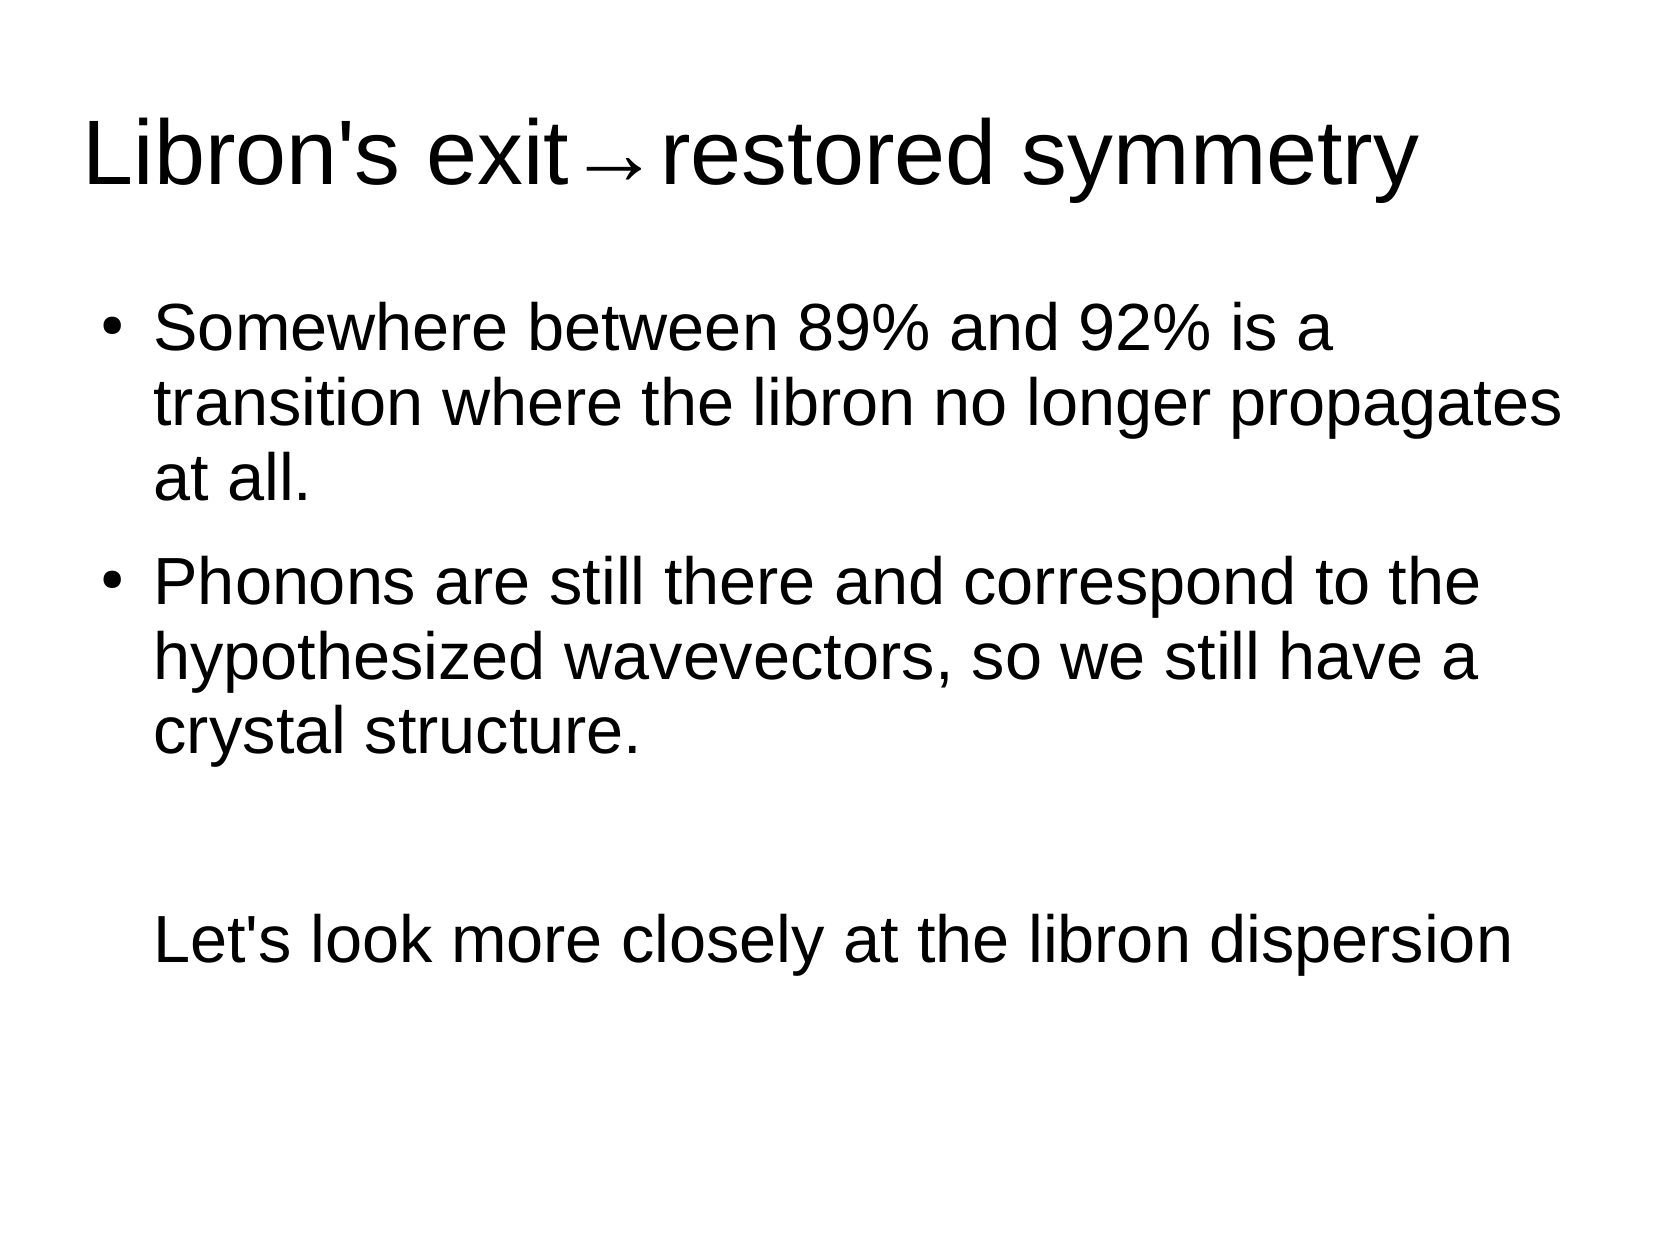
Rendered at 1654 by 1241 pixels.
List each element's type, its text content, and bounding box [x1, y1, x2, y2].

list Somewhere between 89% and 92% is a transition where the libron no longer propagates at all. Phonons are still there and correspond to the hypothesized wavevectors, so we still have a crystal structure. Let's look more closely at the libron dispersion [82, 290, 1571, 1010]
title Libron's exit→restored symmetry [82, 49, 1571, 257]
